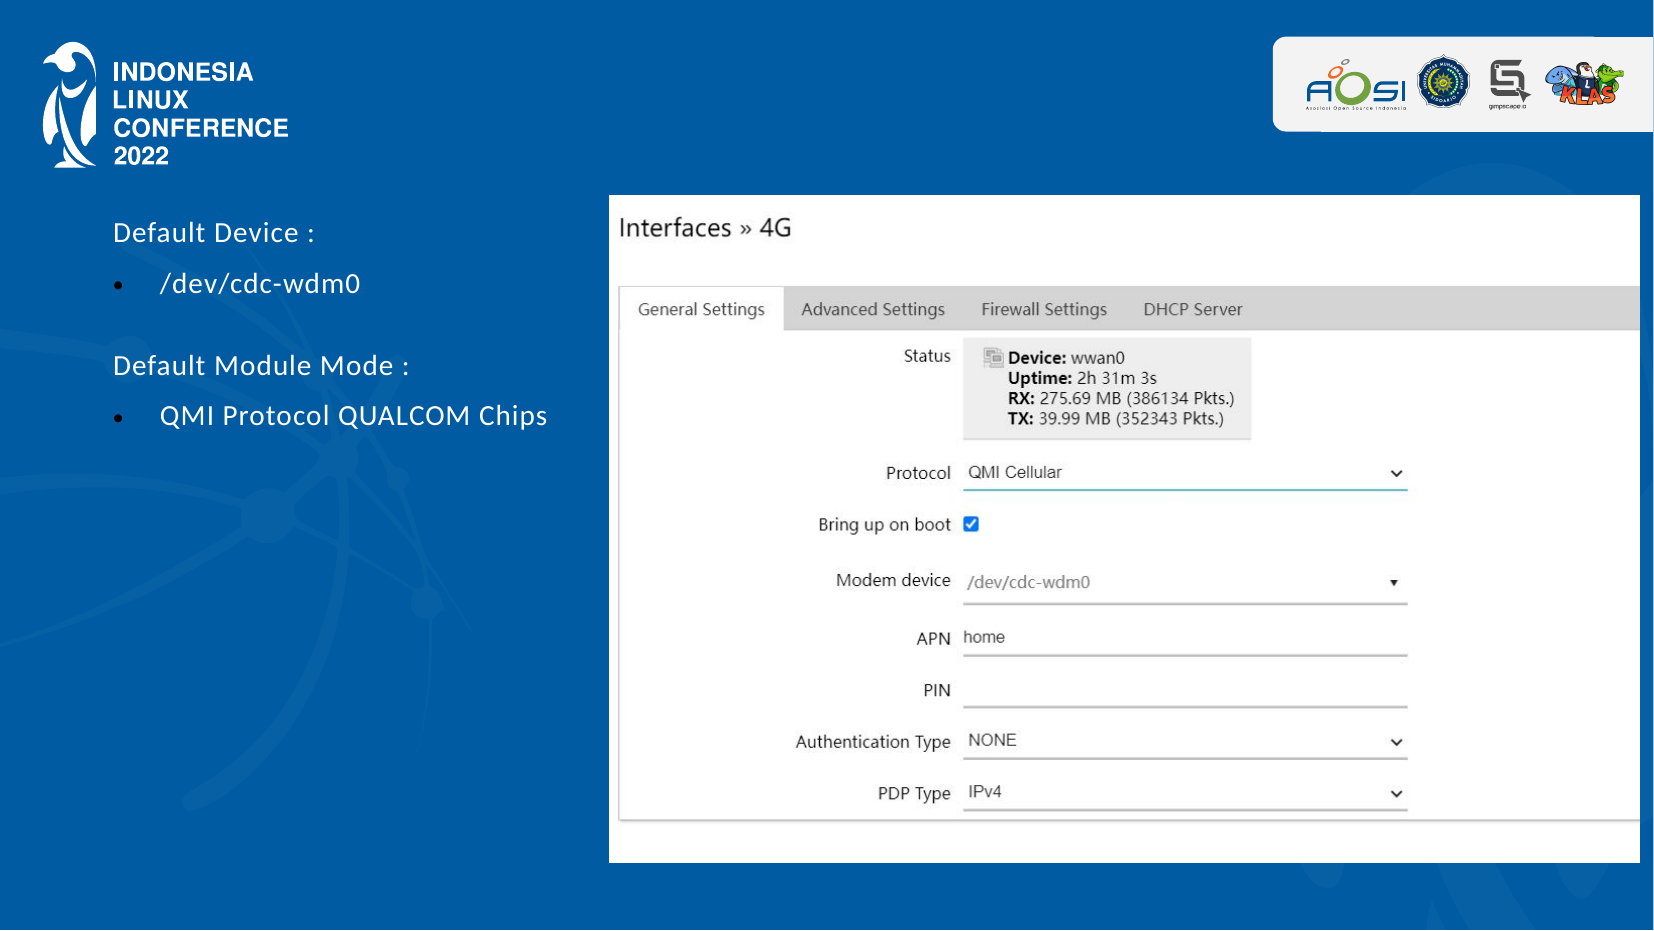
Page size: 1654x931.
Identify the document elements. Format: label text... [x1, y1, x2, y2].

text_box Default Device : /dev/cdc-wdm0 [98, 213, 644, 345]
text_box Default Module Mode : QMI Protocol QUALCOM Chips [98, 345, 644, 494]
picture [609, 195, 1640, 863]
picture [1416, 54, 1471, 108]
picture [1545, 62, 1624, 105]
